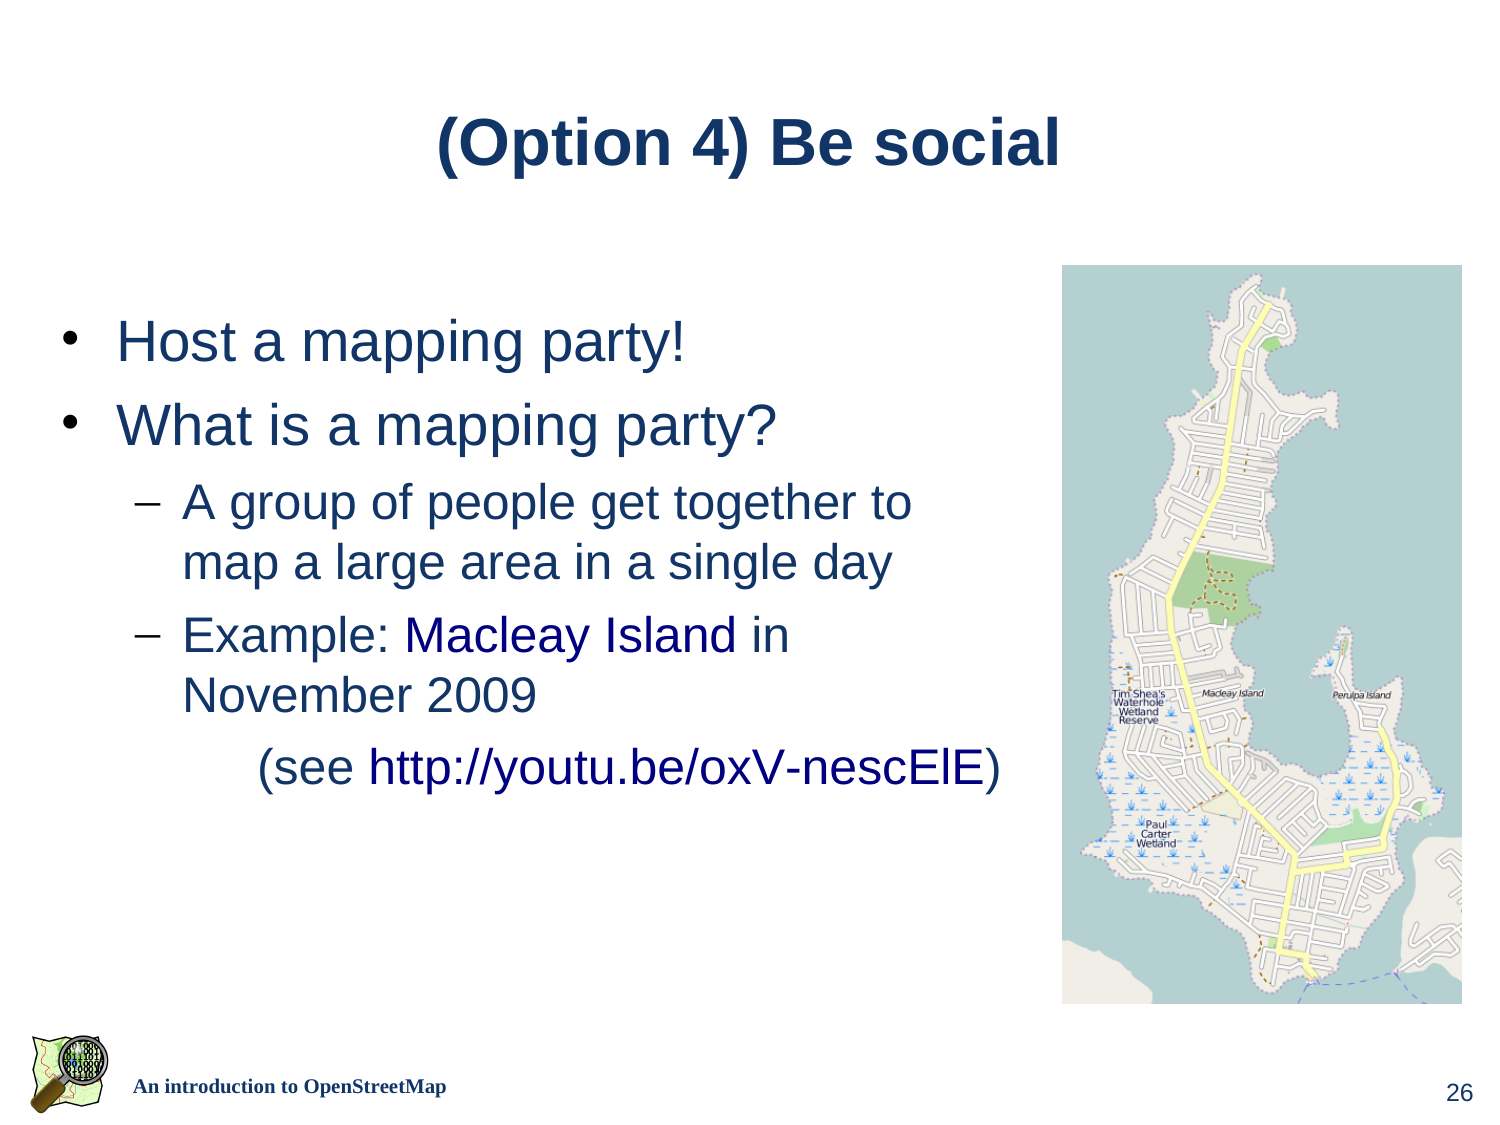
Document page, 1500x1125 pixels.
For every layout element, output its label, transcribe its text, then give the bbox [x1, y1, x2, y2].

title (Option 4) Be social [74, 44, 1425, 233]
list Host a mapping party! What is a mapping party? A group of people get together to map a large area in a single day Example: Macleay Island in November 2009 (see http://youtu.be/oxV-nescElE) [45, 295, 1034, 1038]
picture [29, 1033, 110, 1114]
picture [1062, 265, 1462, 1004]
